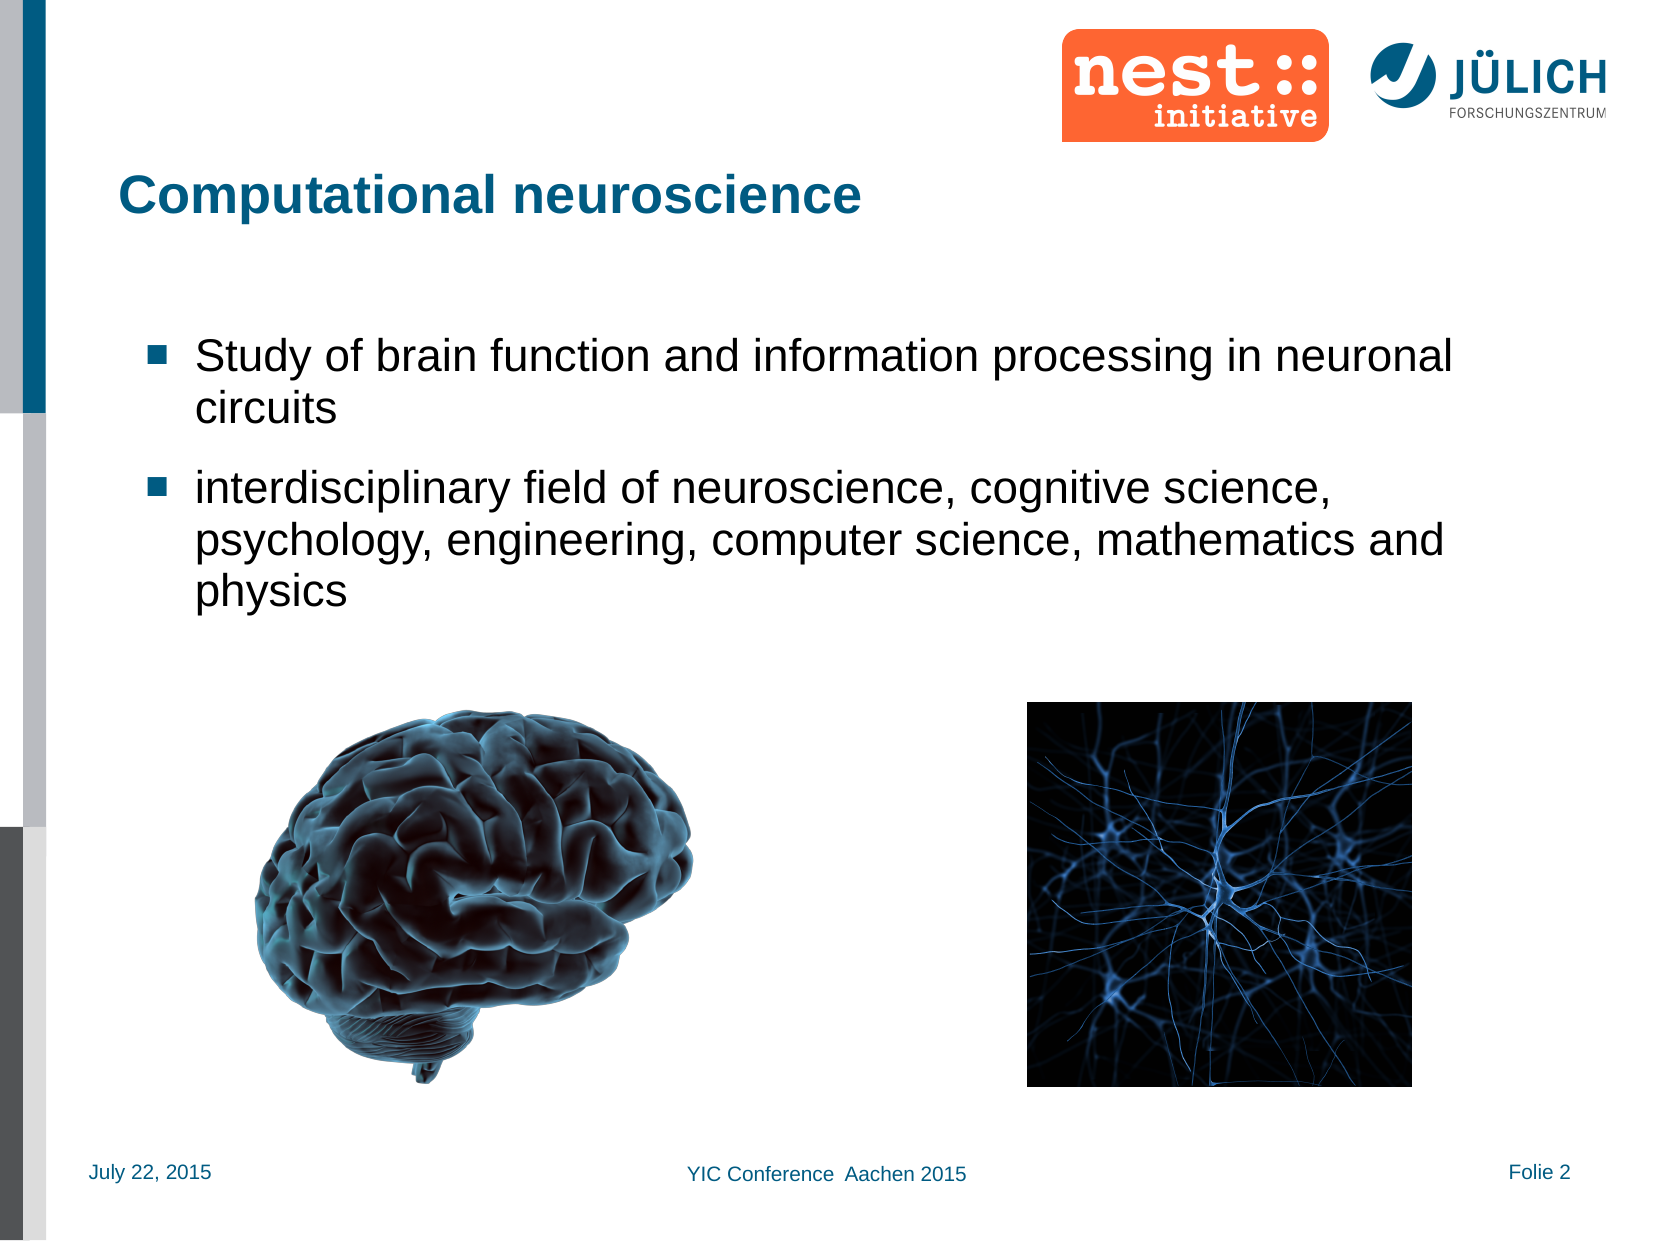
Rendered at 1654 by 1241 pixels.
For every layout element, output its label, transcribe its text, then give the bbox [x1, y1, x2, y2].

title Computational neuroscience [118, 106, 1607, 284]
picture [1062, 29, 1329, 142]
picture [0, 354, 1453, 1241]
picture [1369, 41, 1606, 106]
list Study of brain function and information processing in neuronal circuits interdisciplinary field of neuroscience, cognitive science, psychology, engineering, computer science, mathematics and physics [147, 249, 1536, 680]
